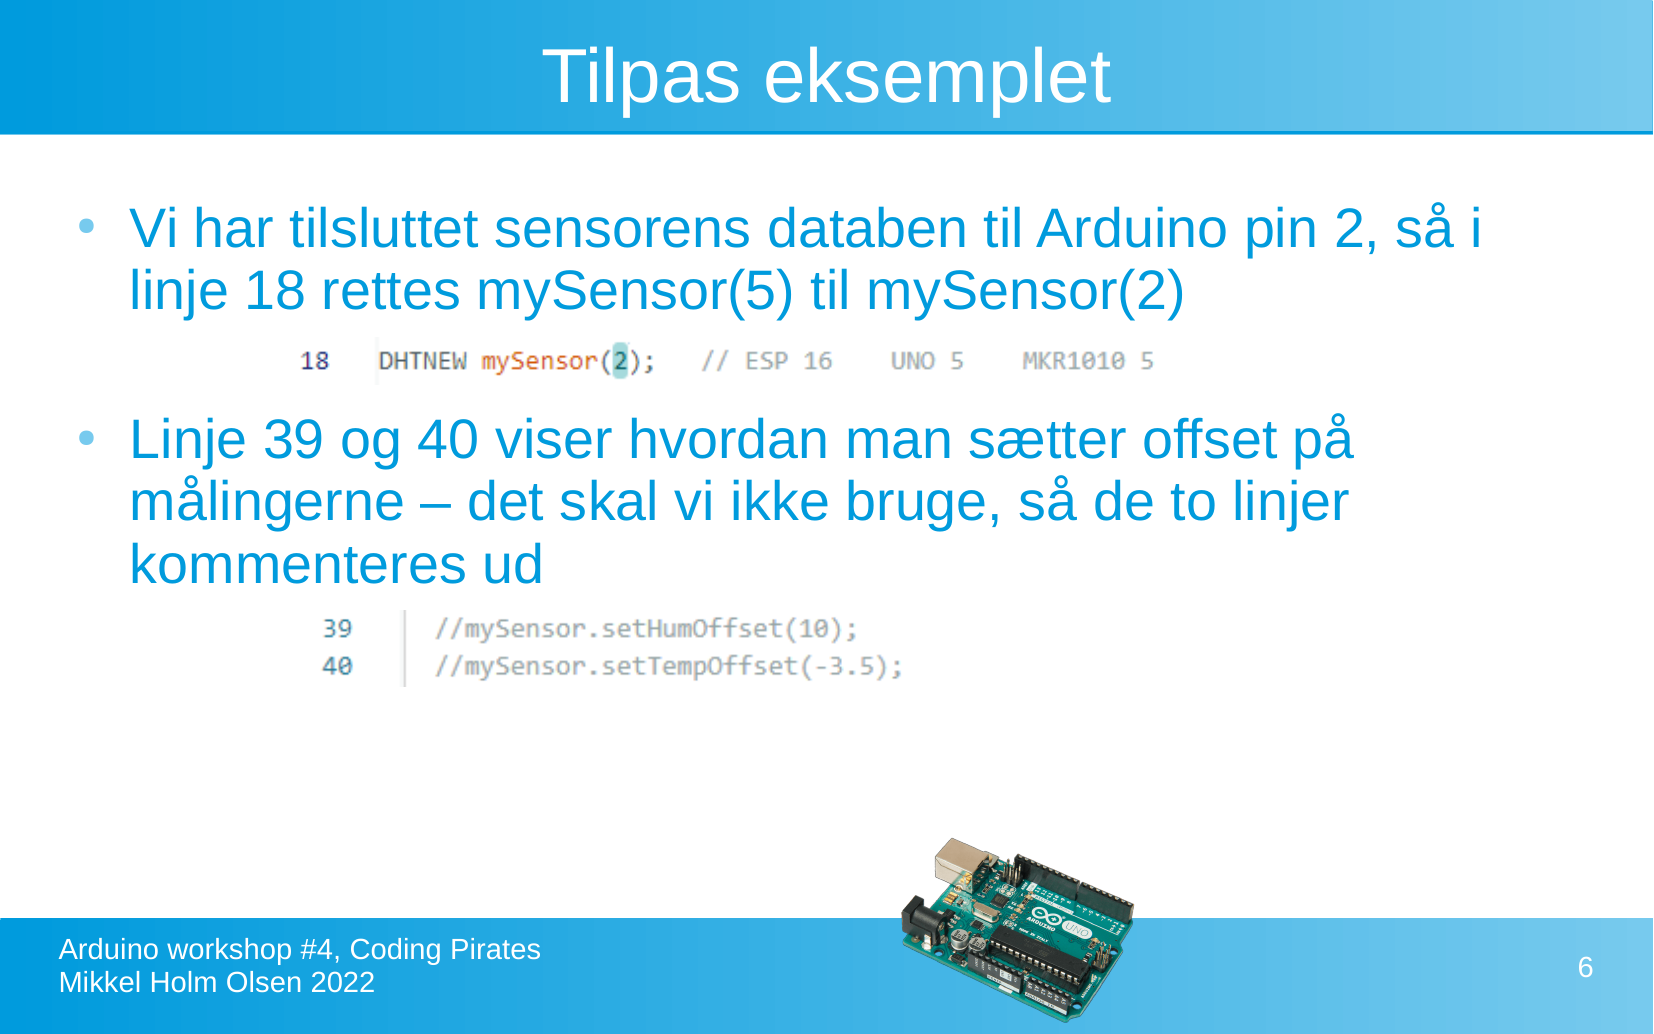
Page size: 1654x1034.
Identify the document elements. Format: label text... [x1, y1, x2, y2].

list Vi har tilsluttet sensorens databen til Arduino pin 2, så i linje 18 rettes mySensor(5) til mySensor(2) Linje 39 og 40 viser hvordan man sætter offset på målingerne – det skal vi ikke bruge, så de to linjer kommenteres ud [58, 196, 1594, 854]
picture [290, 610, 1116, 687]
title Tilpas eksemplet [58, 32, 1594, 120]
picture [900, 854, 1138, 1024]
picture [290, 337, 1191, 385]
